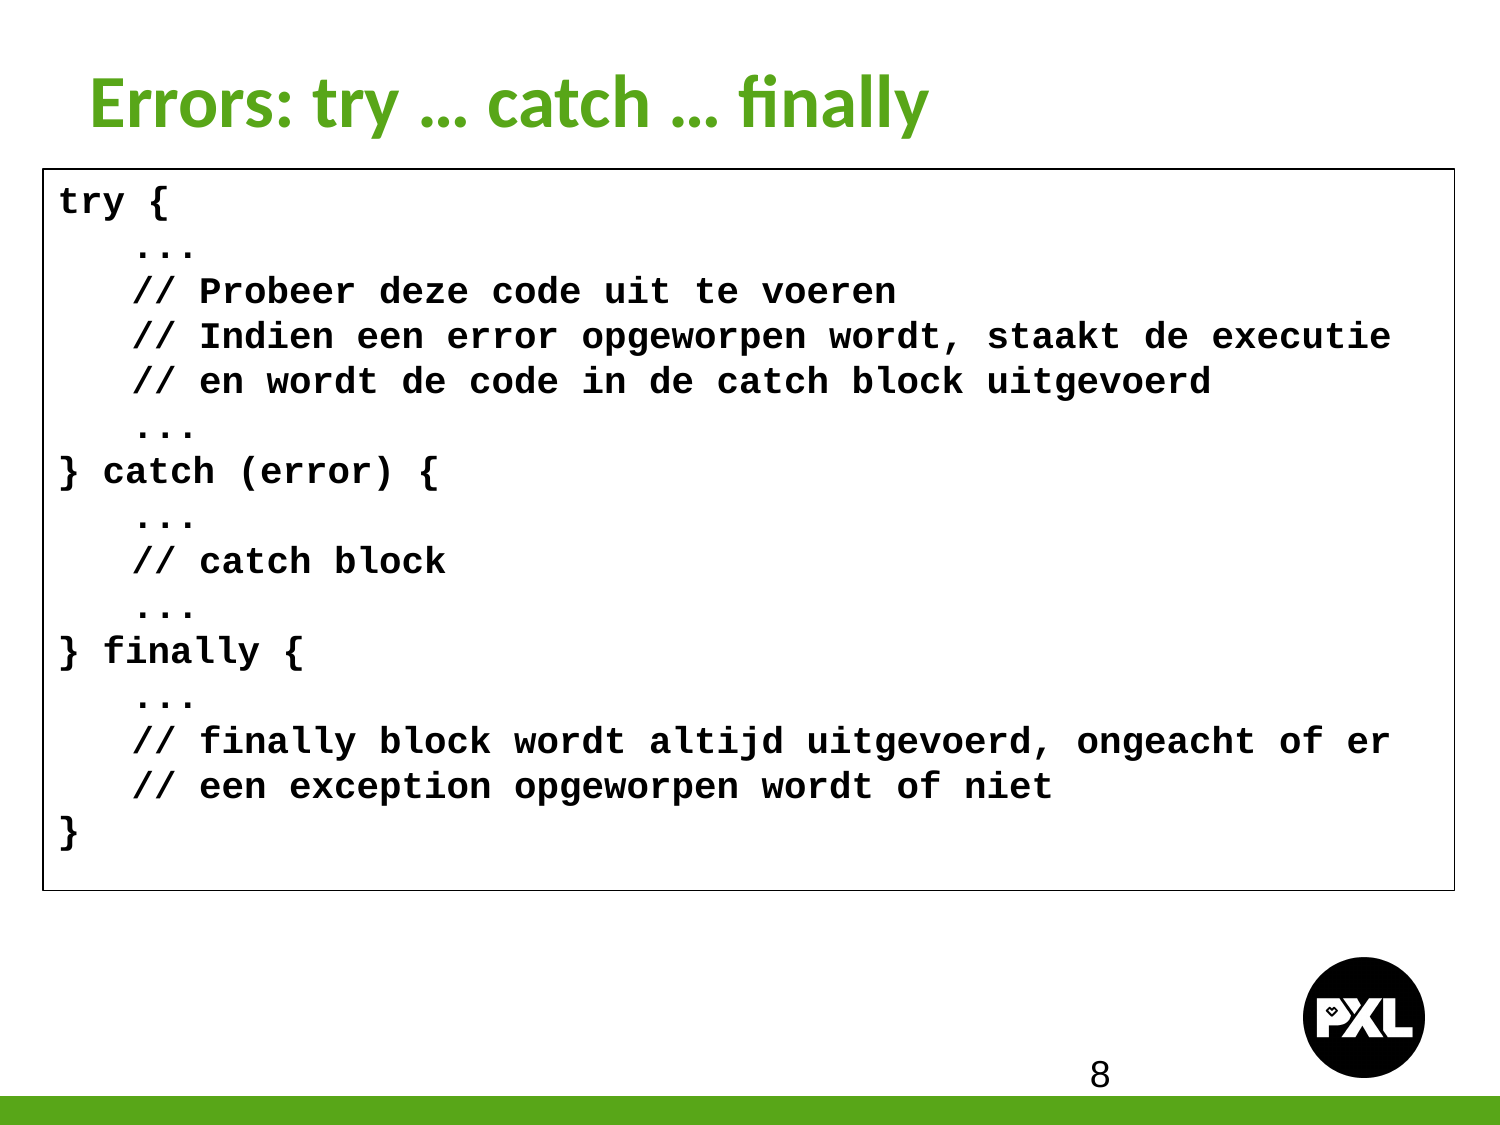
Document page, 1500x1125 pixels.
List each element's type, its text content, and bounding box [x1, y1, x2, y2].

text_box try { ... // Probeer deze code uit te voeren // Indien een error opgeworpen wordt, staakt de executie // en wordt de code in de catch block uitgevoerd ... } catch (error) { ... // catch block ... } finally { ... // finally block wordt altijd uitgevoerd, ongeacht of er // een exception opgeworpen wordt of niet } [42, 168, 1455, 891]
text_box Errors: try … catch … finally [75, 45, 1425, 168]
picture [1303, 957, 1425, 1078]
text_box <number> [1074, 1042, 1304, 1103]
